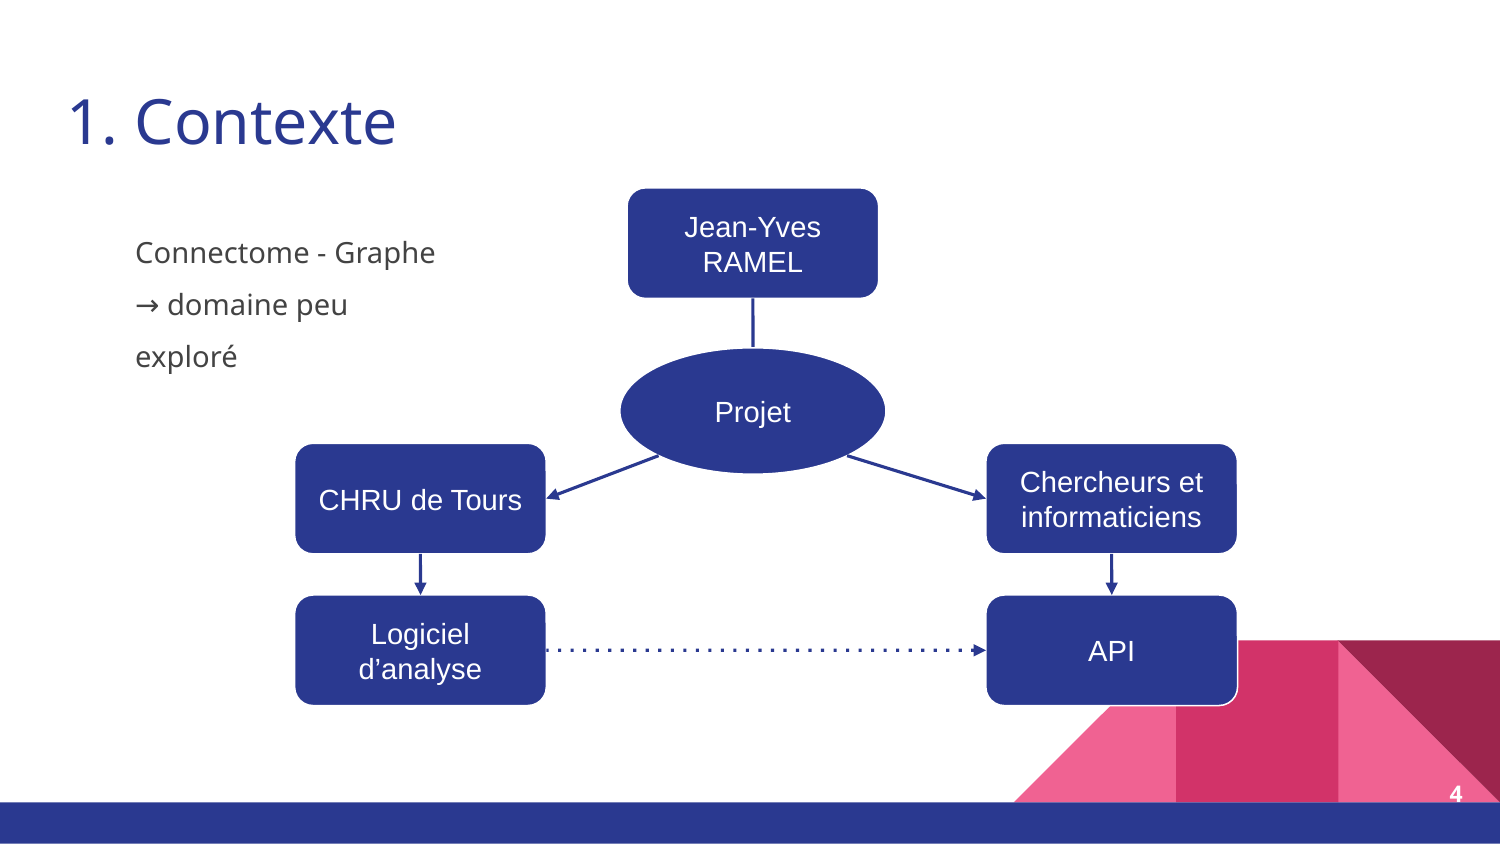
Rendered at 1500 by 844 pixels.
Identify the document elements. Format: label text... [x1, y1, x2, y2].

slide_number <number> [1387, 762, 1478, 828]
text_box Jean-Yves RAMEL [627, 187, 879, 299]
text_box Logiciel d’analyse [294, 594, 547, 706]
text_box CHRU de Tours [294, 443, 547, 554]
text_box Projet [619, 347, 887, 475]
text_box Connectome - Graphe → domaine peu exploré [120, 201, 468, 337]
text_box Chercheurs et informaticiens [985, 443, 1238, 554]
title 1. Contexte [51, 67, 1449, 167]
text_box API [985, 594, 1238, 706]
